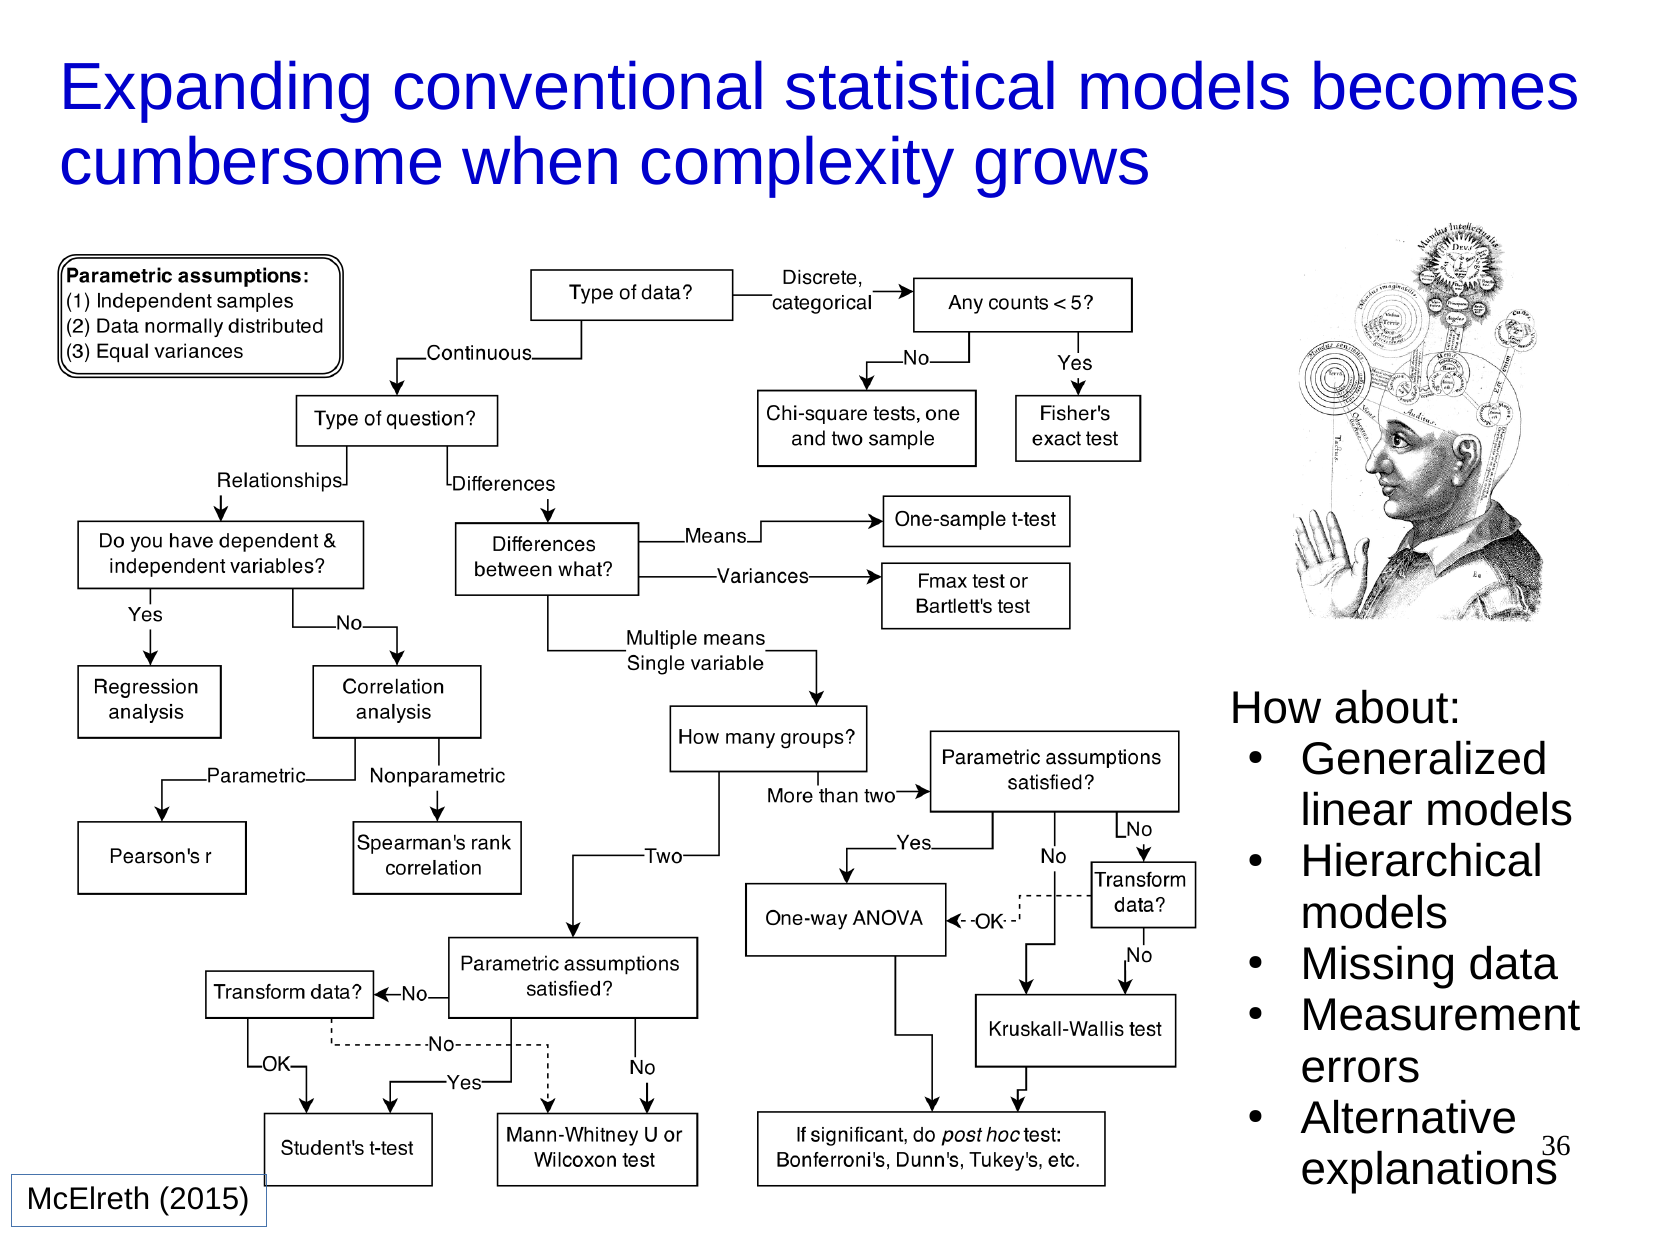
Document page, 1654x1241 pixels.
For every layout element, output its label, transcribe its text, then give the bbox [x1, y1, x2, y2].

picture [1293, 222, 1569, 622]
title Expanding conventional statistical models becomes cumbersome when complexity grows [59, 36, 1606, 212]
text_box McElreth (2015) [11, 1174, 267, 1227]
picture [32, 211, 1231, 1231]
text_box How about: Generalized linear models Hierarchical models Missing data Measurement errors Alternative explanations [1215, 674, 1636, 1202]
